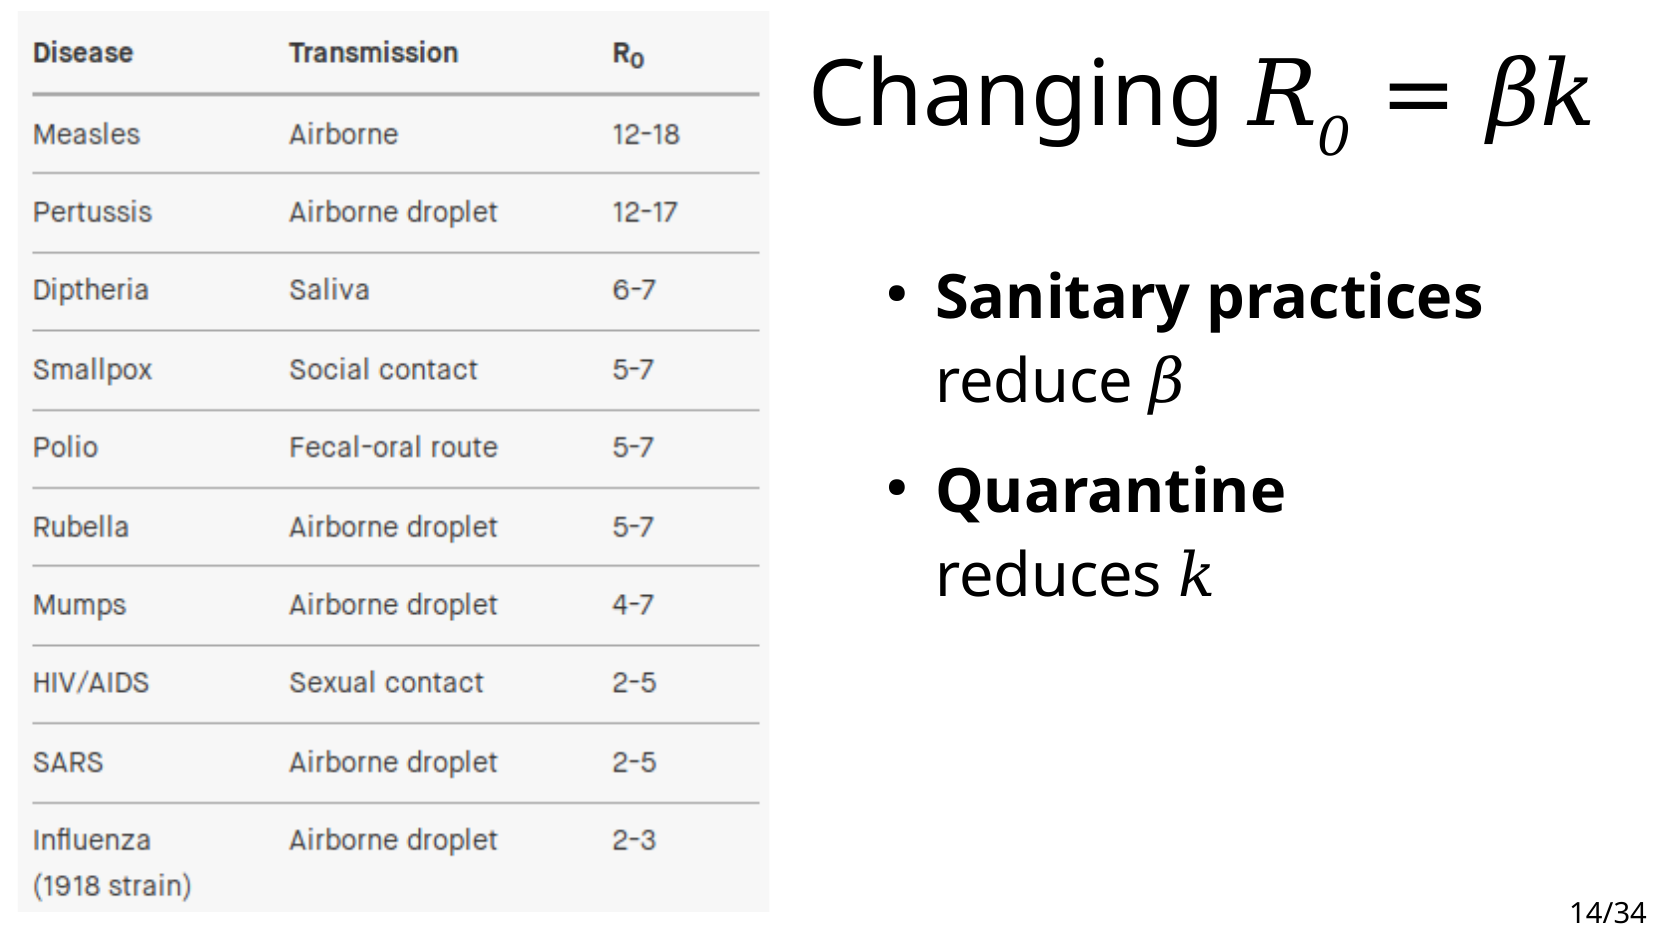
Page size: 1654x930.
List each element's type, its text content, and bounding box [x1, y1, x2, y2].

picture [17, 11, 770, 912]
list Sanitary practices reduce β Quarantine reduces k [870, 252, 1571, 616]
title Changing R0 = βk [751, 0, 1653, 195]
